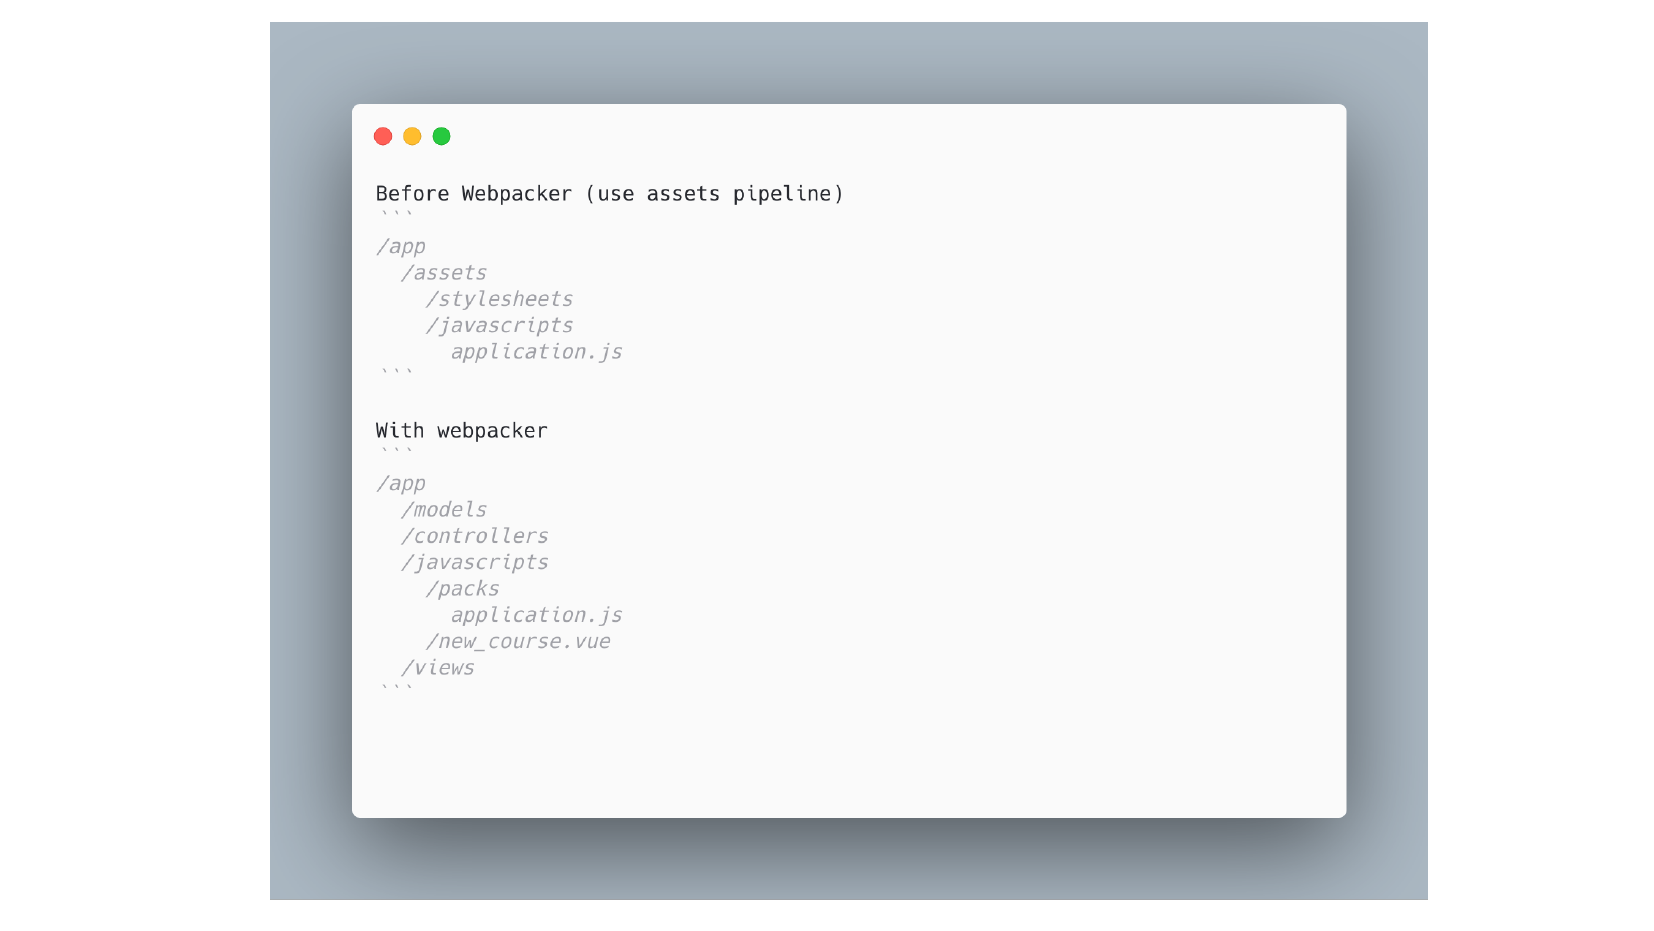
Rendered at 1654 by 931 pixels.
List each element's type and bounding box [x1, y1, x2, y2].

picture [270, 21, 1428, 901]
